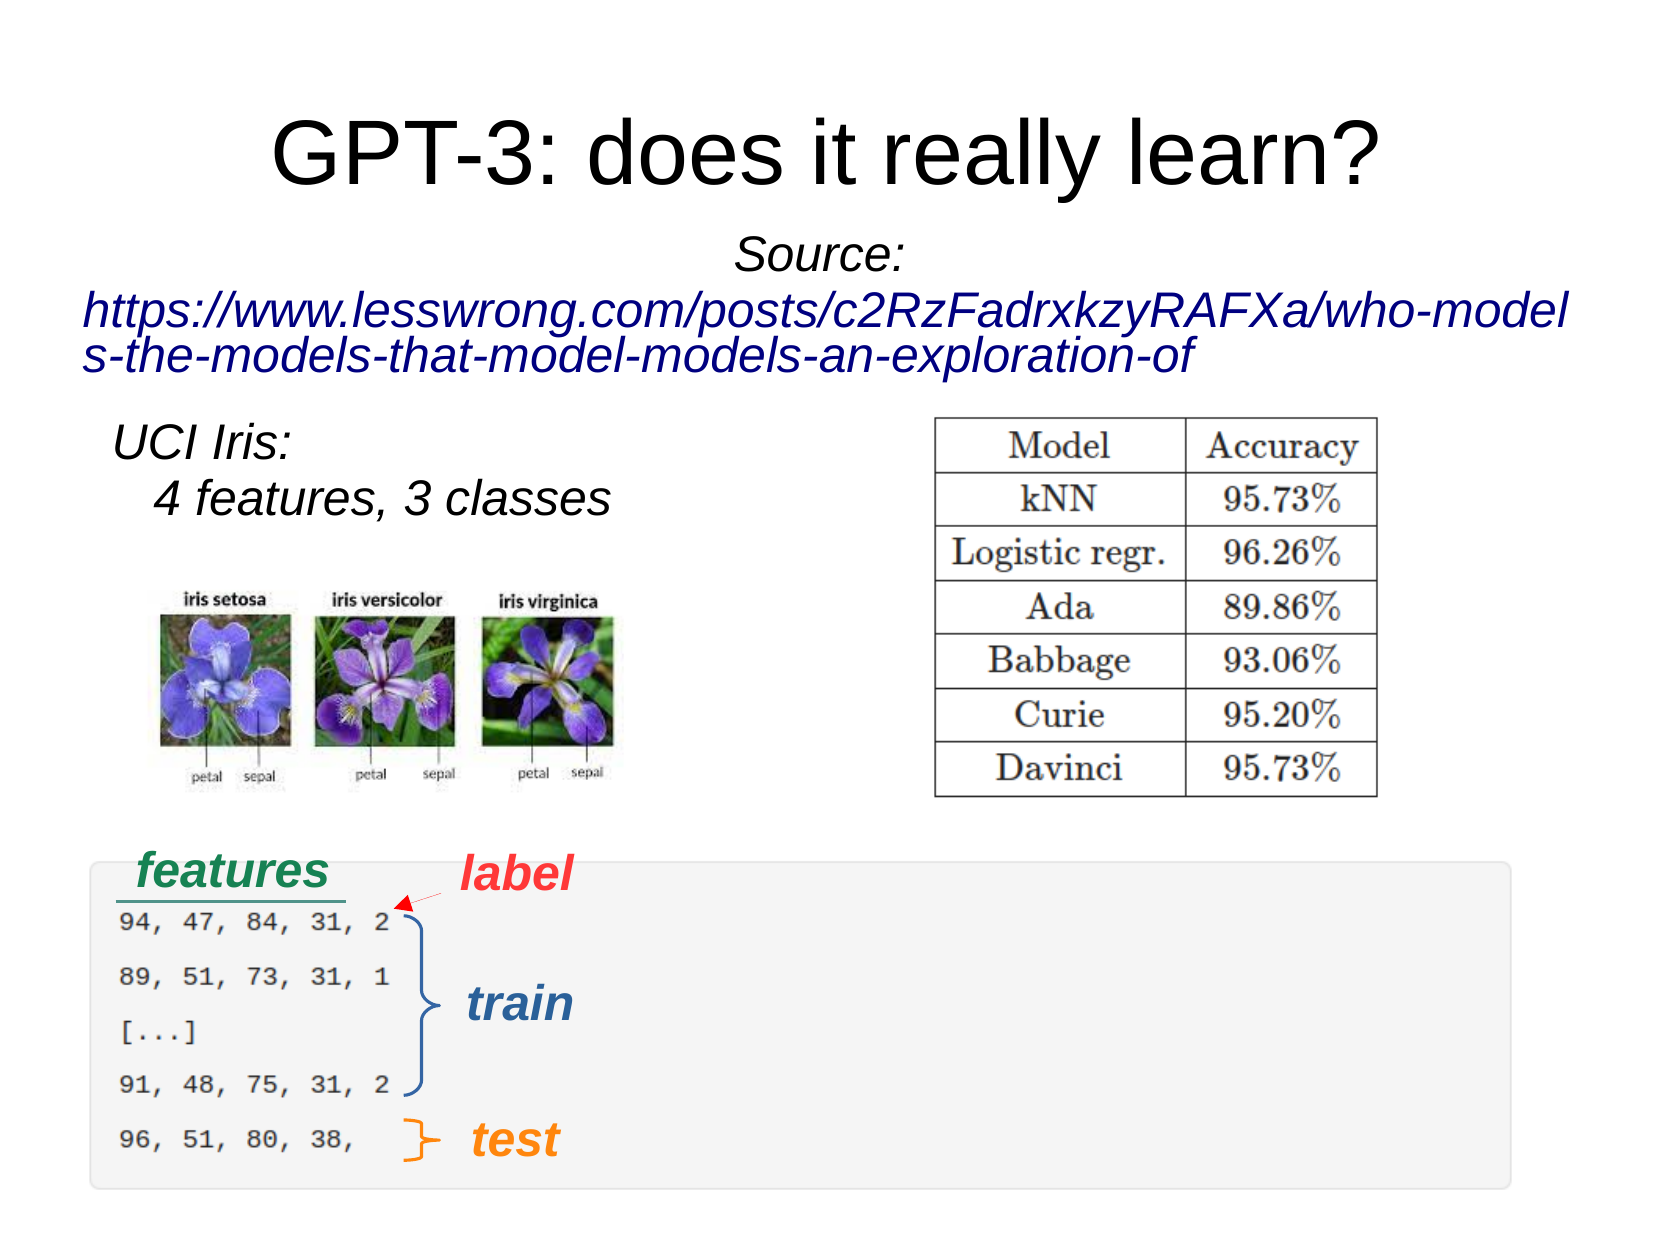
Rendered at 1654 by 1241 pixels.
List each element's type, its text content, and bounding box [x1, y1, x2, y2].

picture [71, 849, 1540, 1205]
text_box label [445, 837, 670, 909]
picture [123, 645, 649, 802]
text_box train [451, 967, 676, 1039]
text_box test [456, 1103, 600, 1175]
picture [919, 405, 1389, 810]
text_box features [120, 835, 371, 962]
subtitle Source: https://www.lesswrong.com/posts/c2RzFadrxkzyRAFXa/who-models-the-models-that-model-models-an-exploration-of [82, 226, 1571, 339]
text_box UCI Iris: 4 features, 3 classes [96, 406, 759, 645]
title GPT-3: does it really learn? [82, 49, 1571, 226]
